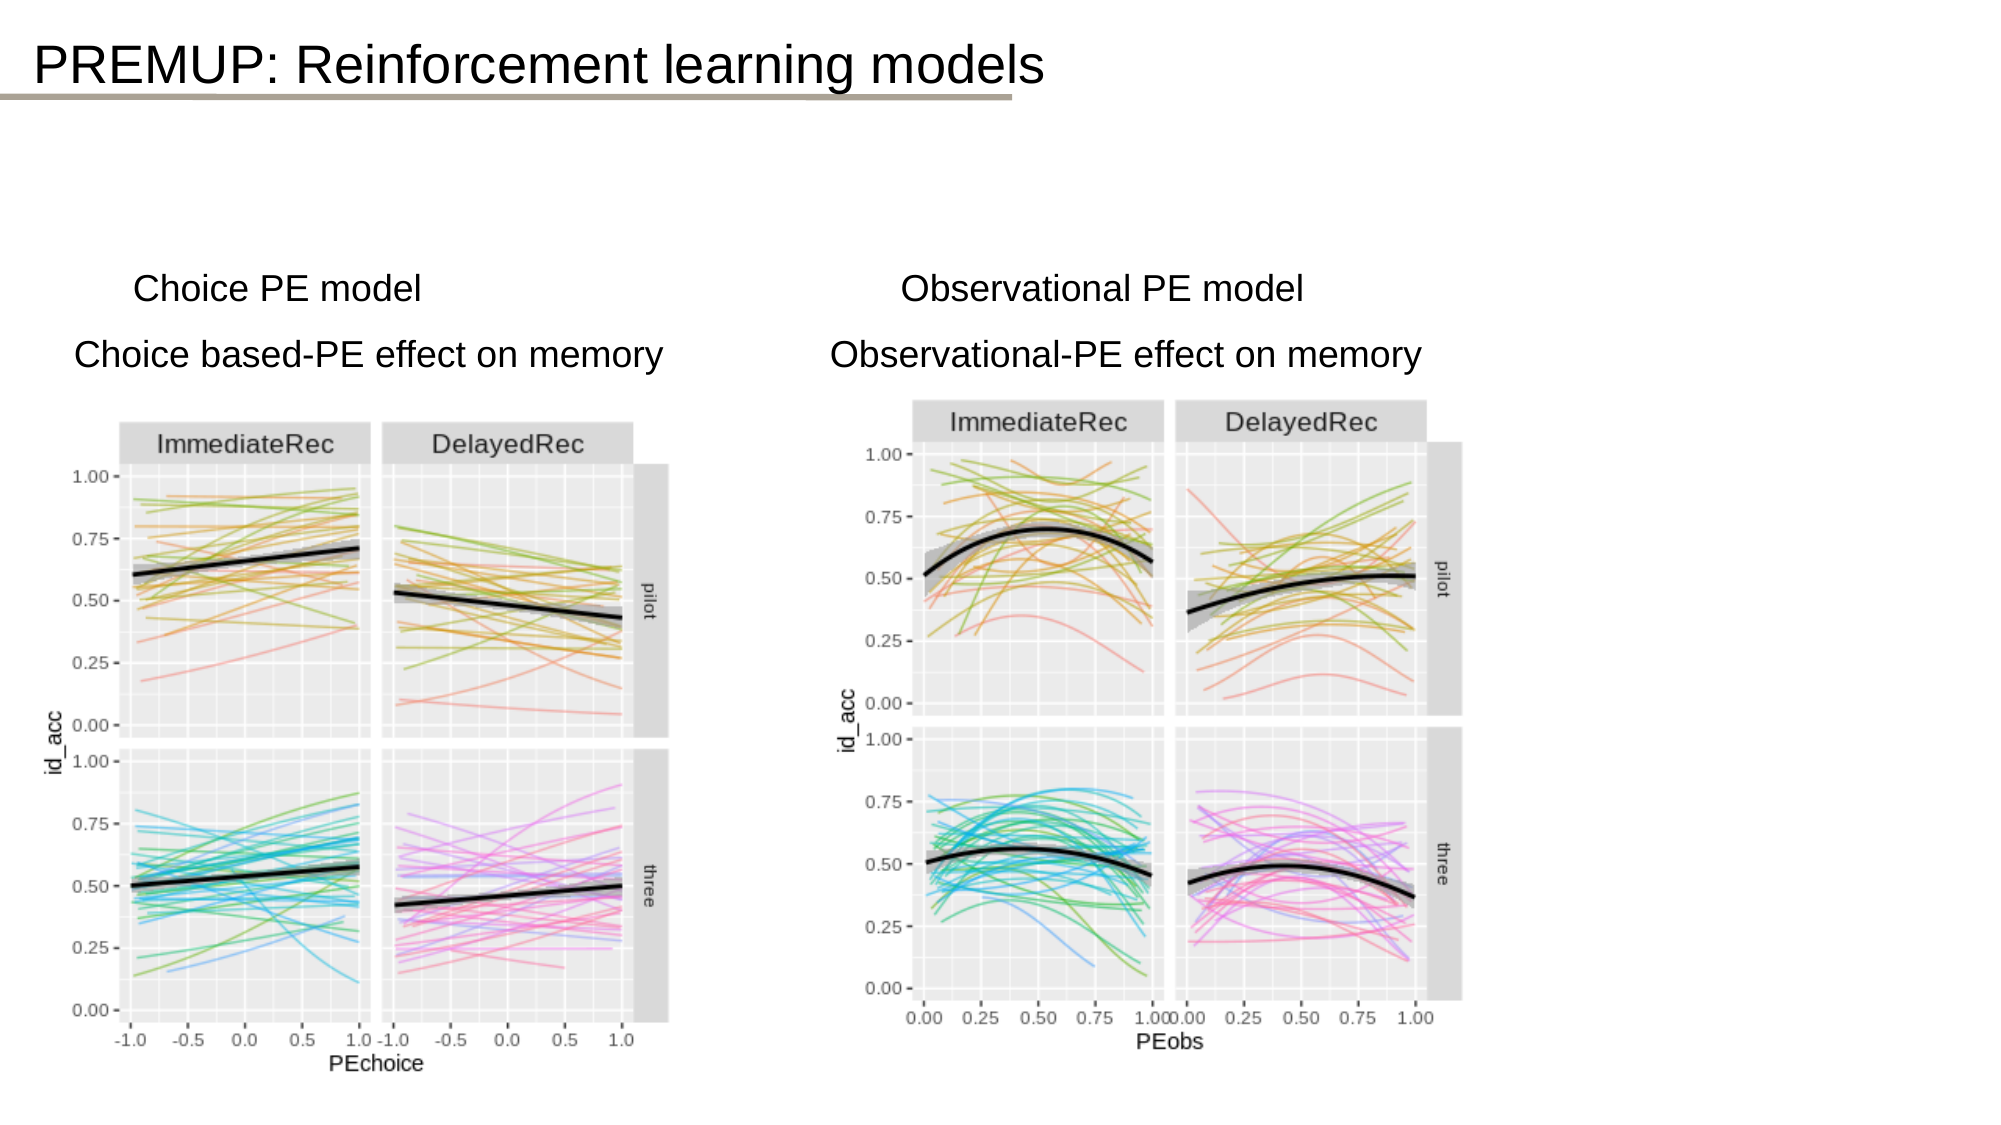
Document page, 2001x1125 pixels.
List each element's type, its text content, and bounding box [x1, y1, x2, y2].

picture [35, 411, 686, 1087]
text_box Observational PE model [885, 259, 1394, 317]
text_box Choice based-PE effect on memory [59, 326, 814, 426]
text_box Observational-PE effect on memory [814, 326, 1678, 426]
text_box PREMUP: Reinforcement learning models [15, 27, 1921, 97]
text_box Choice PE model [118, 259, 626, 317]
picture [828, 389, 1489, 1065]
